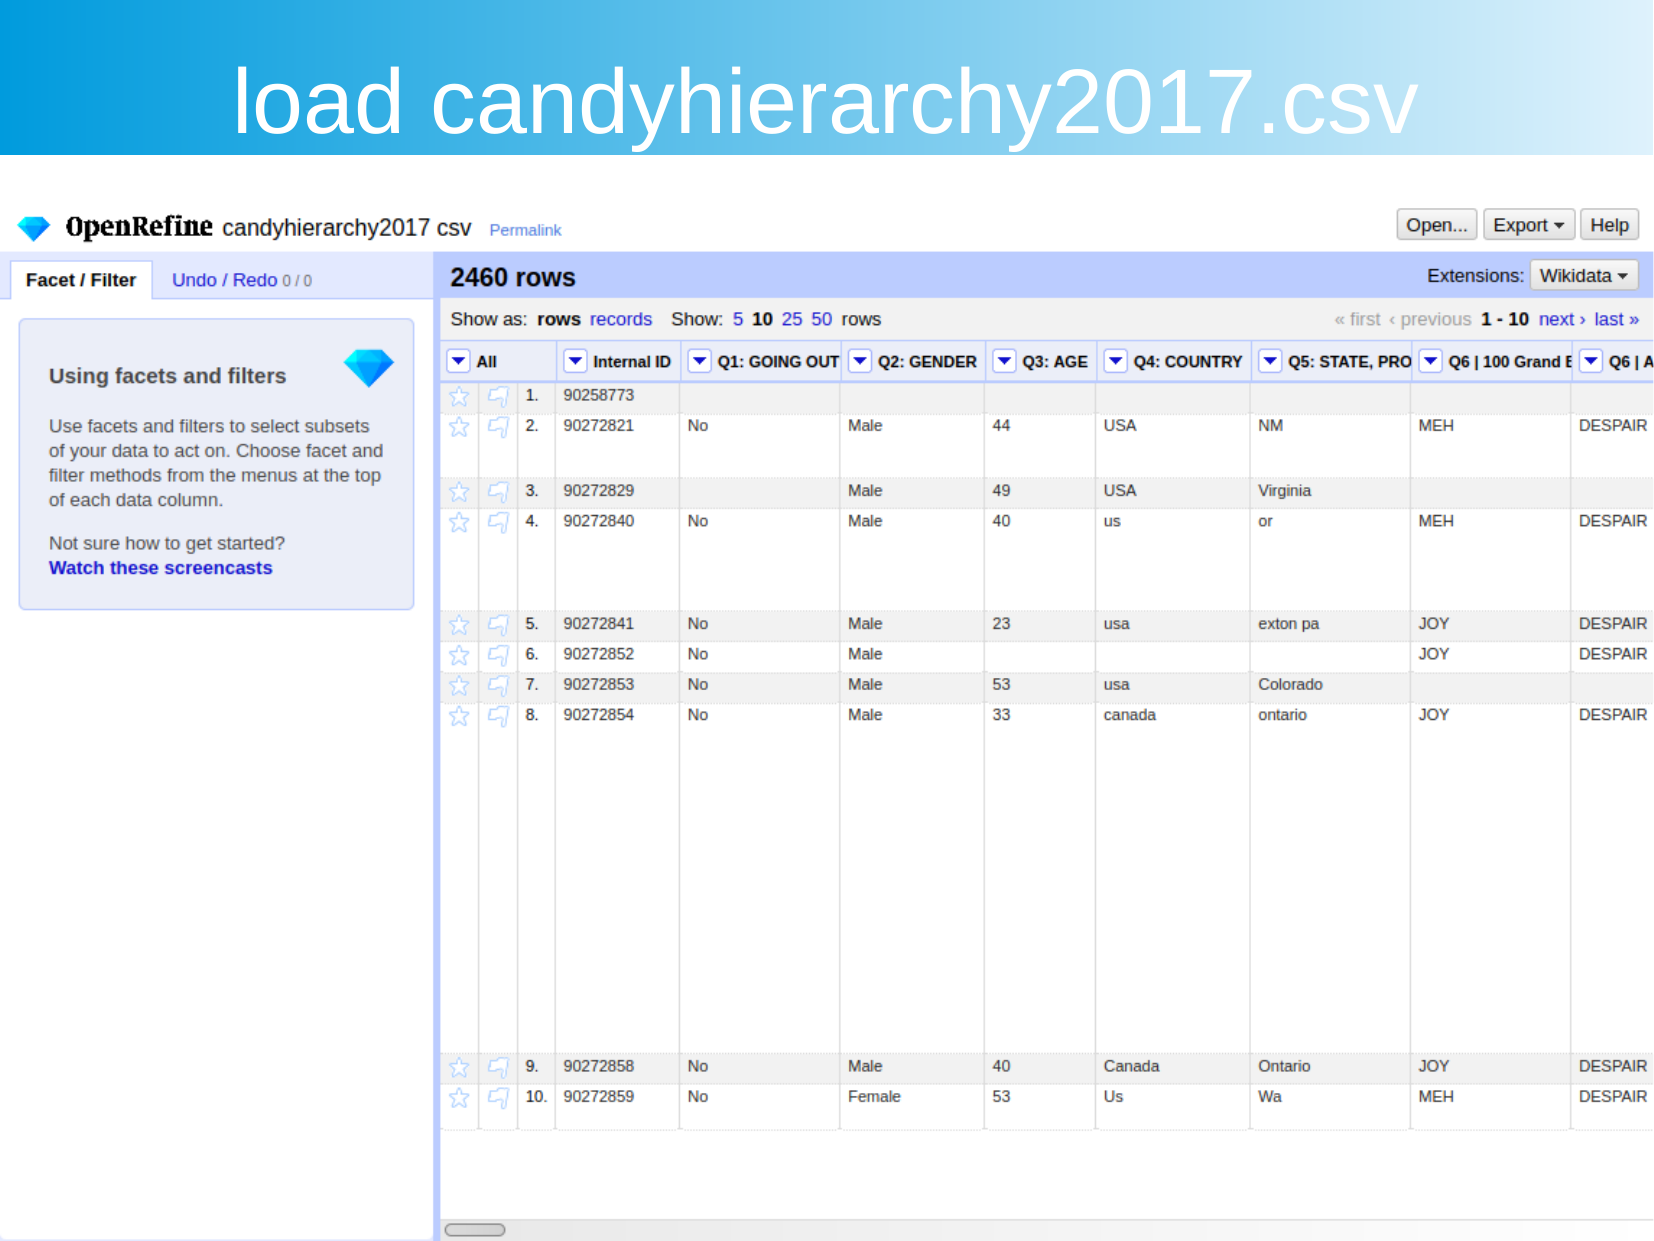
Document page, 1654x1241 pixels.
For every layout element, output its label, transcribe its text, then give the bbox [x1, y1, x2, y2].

picture [0, 194, 1654, 1241]
title load candyhierarchy2017.csv [82, 49, 1571, 155]
